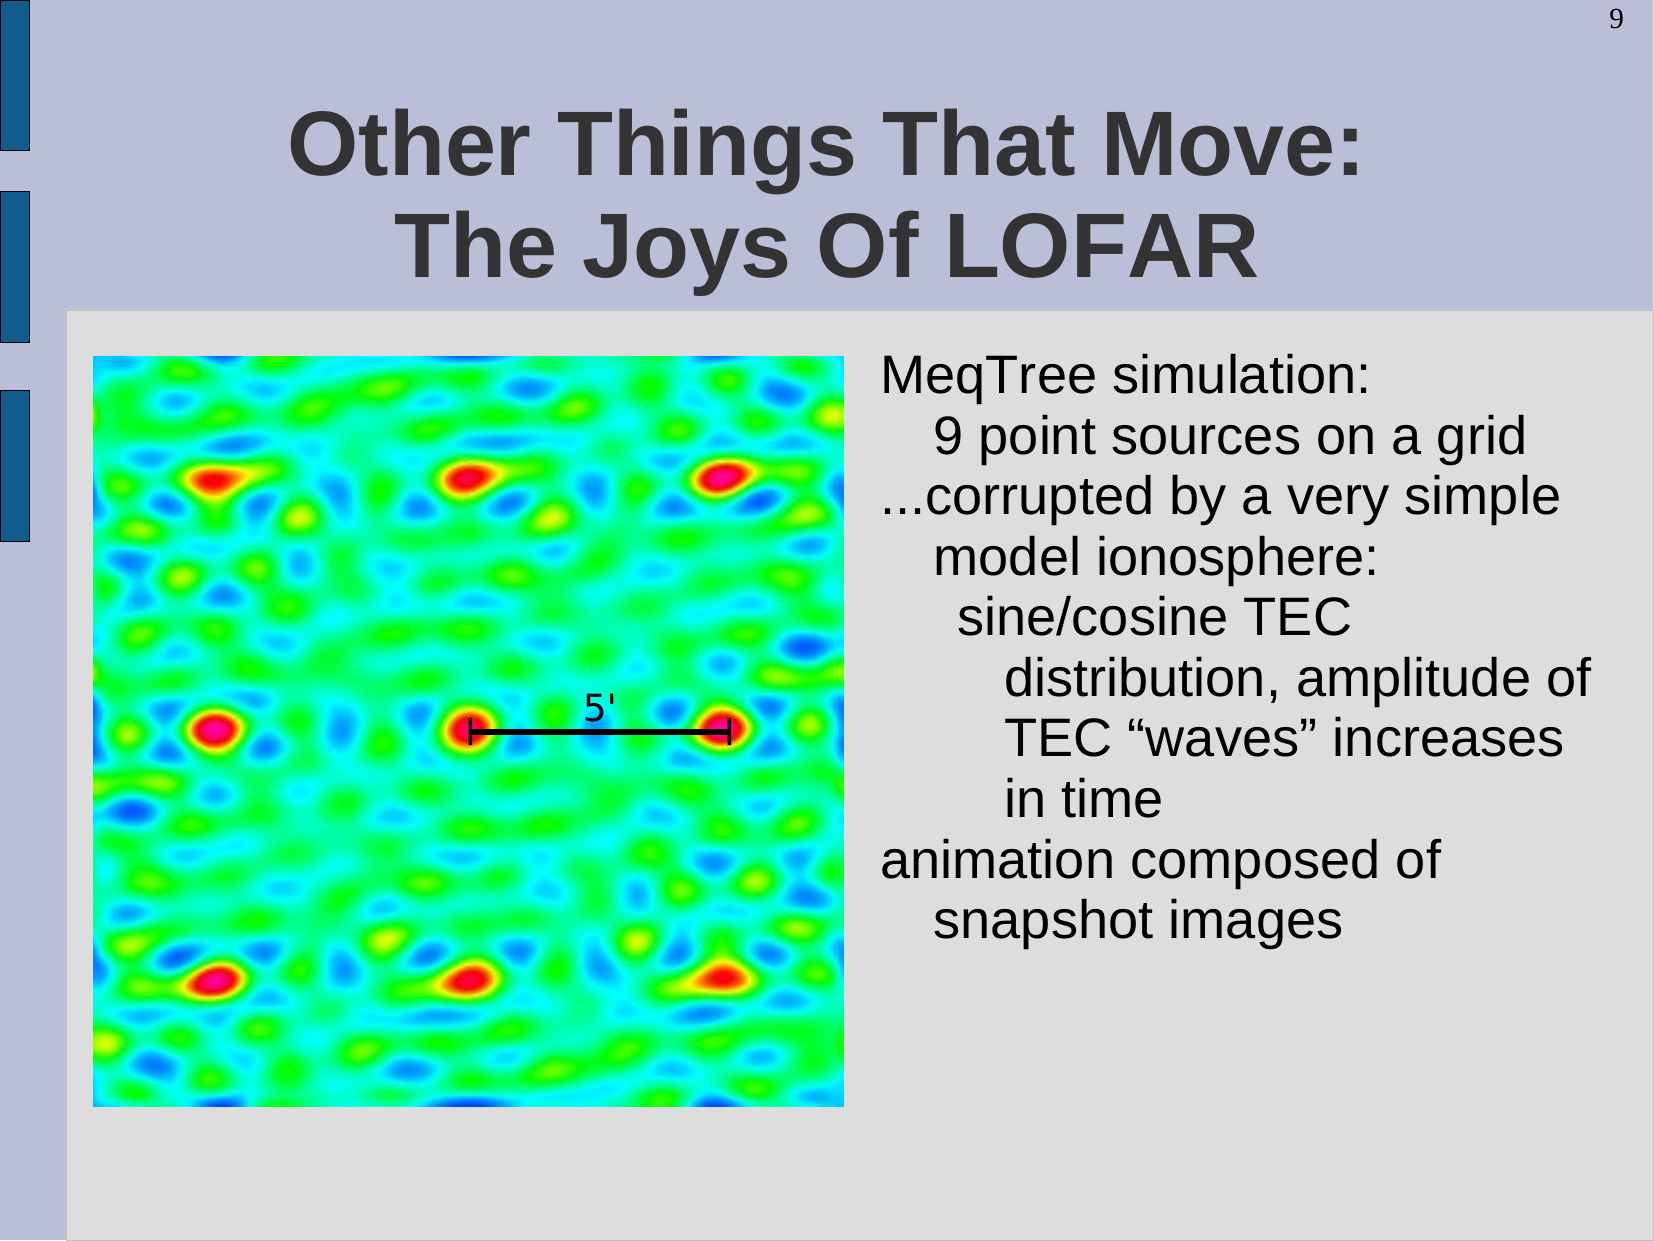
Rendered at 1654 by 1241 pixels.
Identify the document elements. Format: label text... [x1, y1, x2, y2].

picture [840, 736, 844, 752]
picture [838, 701, 844, 723]
picture [93, 356, 844, 1107]
picture [93, 953, 103, 978]
picture [202, 1100, 239, 1107]
list MeqTree simulation: 9 point sources on a grid ...corrupted by a very simple model ionosphere: sine/cosine TEC distribution, amplitude of TEC “waves” increases in time animation composed of snapshot images [862, 344, 1613, 1112]
picture [699, 1099, 734, 1107]
picture [835, 480, 844, 502]
picture [210, 356, 234, 360]
picture [436, 1100, 502, 1107]
title Other Things That Move: The Joys Of LOFAR [121, 87, 1534, 302]
picture [93, 702, 100, 759]
